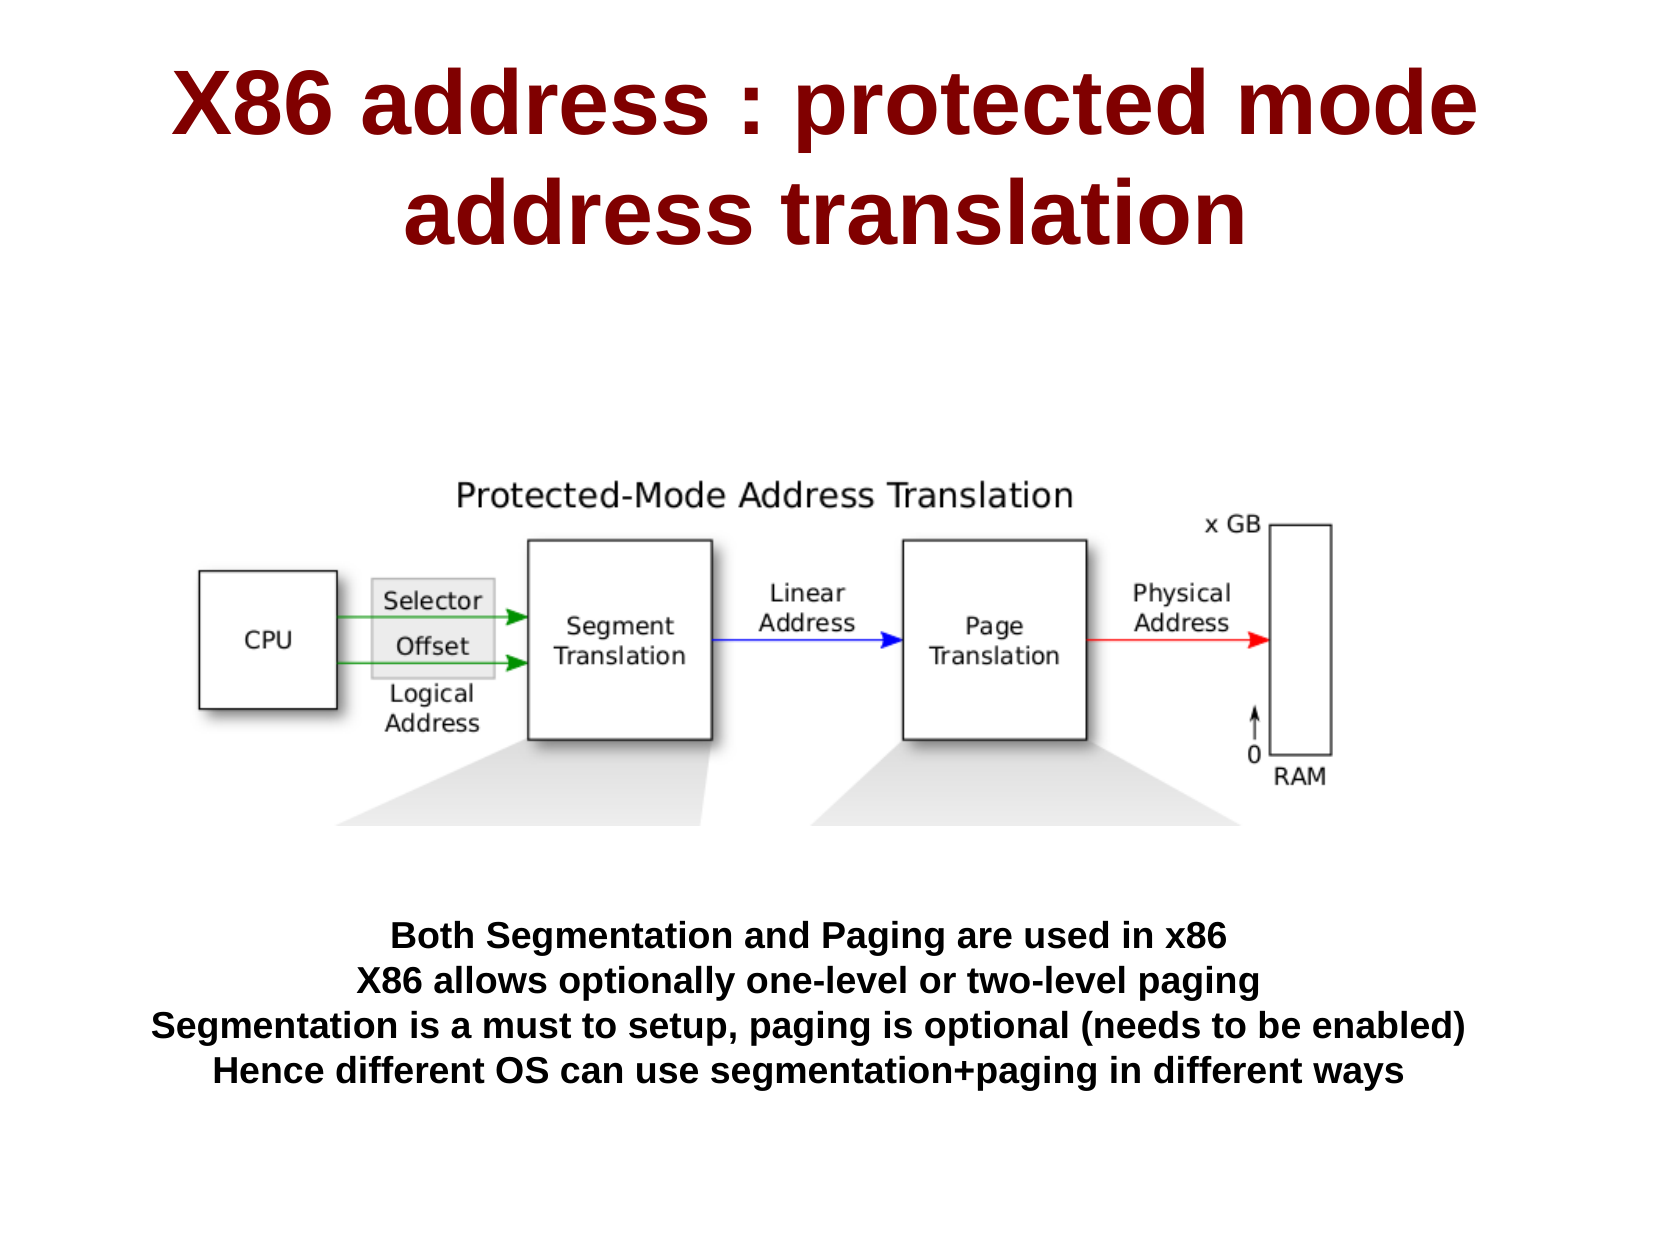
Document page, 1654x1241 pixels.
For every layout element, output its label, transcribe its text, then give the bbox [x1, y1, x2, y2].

picture [141, 448, 1394, 826]
subtitle [82, 290, 1571, 1010]
title X86 address : protected mode address translation [82, 49, 1571, 257]
text_box Both Segmentation and Paging are used in x86 X86 allows optionally one-level or two-level paging Segmentation is a must to setup, paging is optional (needs to be enabled) Hence different OS can use segmentation+paging in different ways [129, 903, 1489, 1129]
